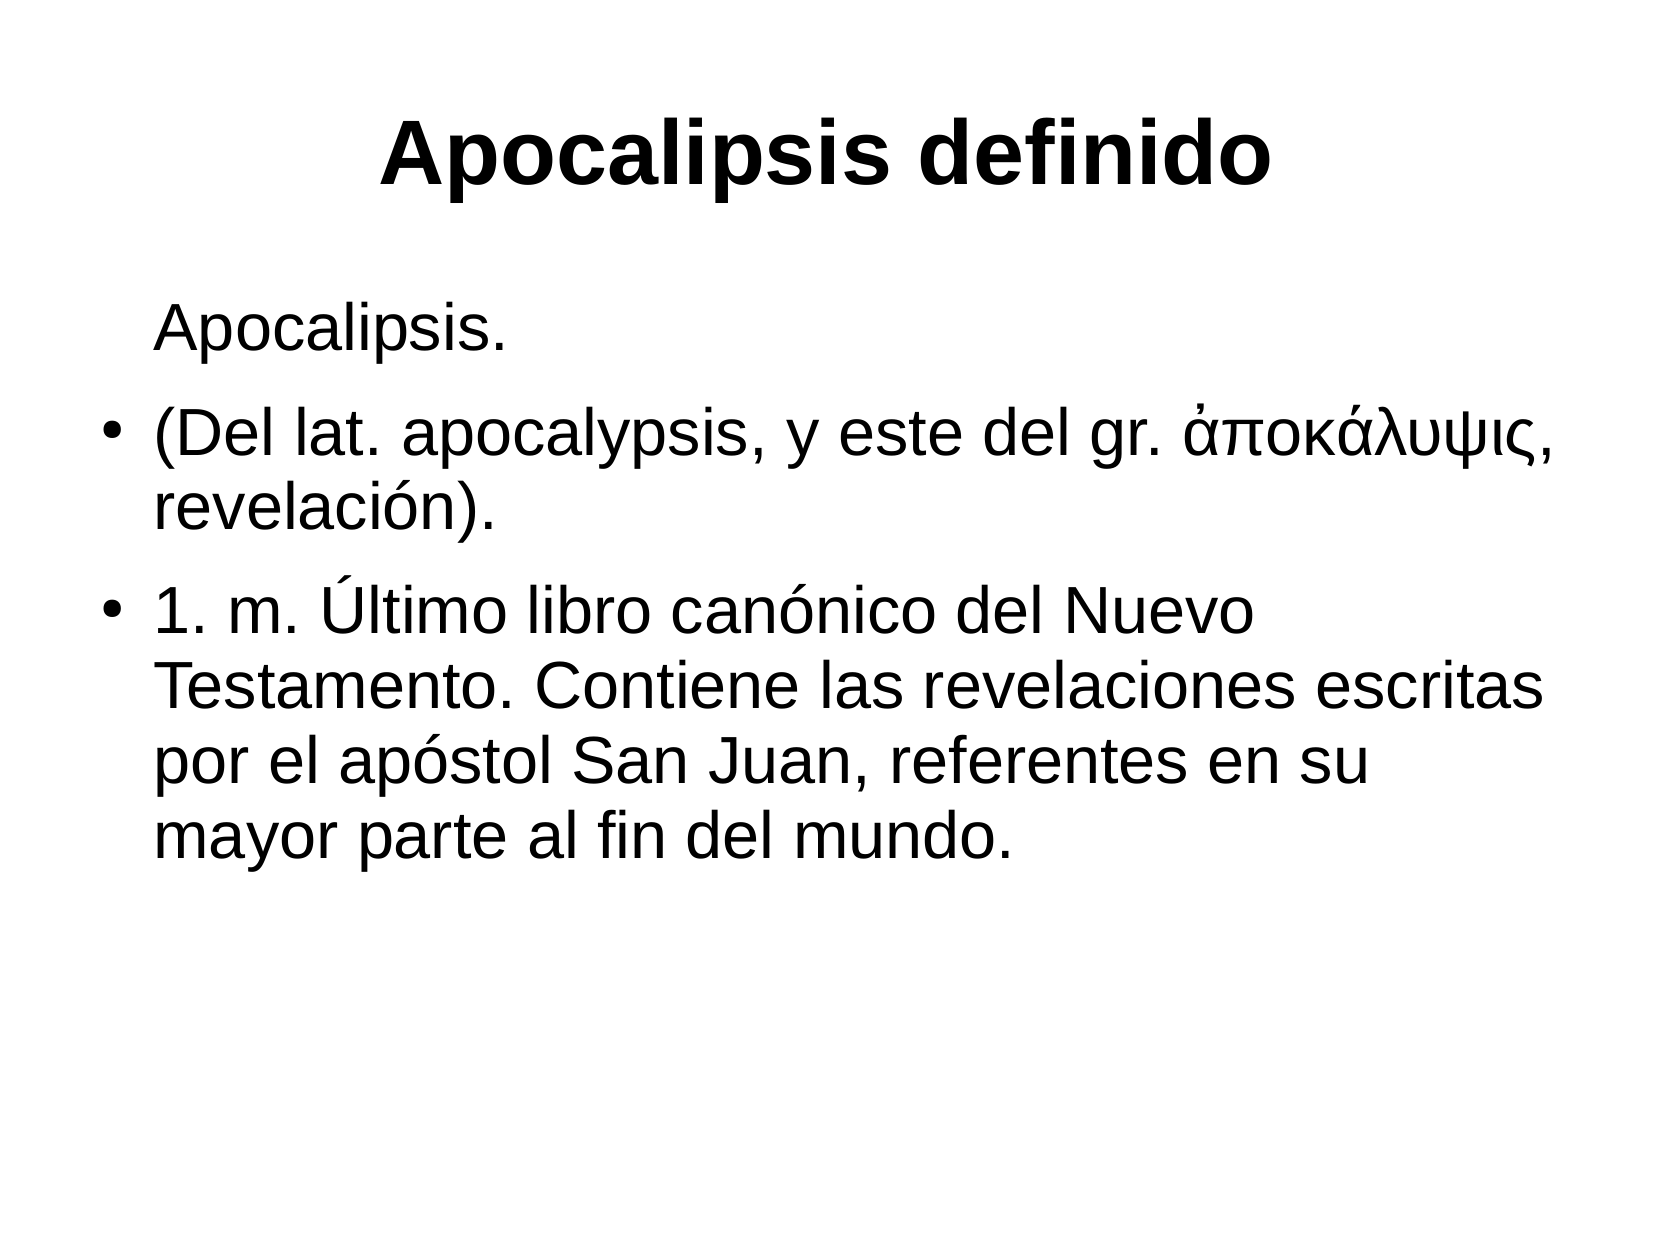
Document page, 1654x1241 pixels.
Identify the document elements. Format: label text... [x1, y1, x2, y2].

title Apocalipsis definido [82, 49, 1571, 257]
list Apocalipsis. (Del lat. apocalypsis, y este del gr. ἀποκάλυψις, revelación). 1. m. Último libro canónico del Nuevo Testamento. Contiene las revelaciones escritas por el apóstol San Juan, referentes en su mayor parte al fin del mundo. [82, 290, 1571, 1010]
